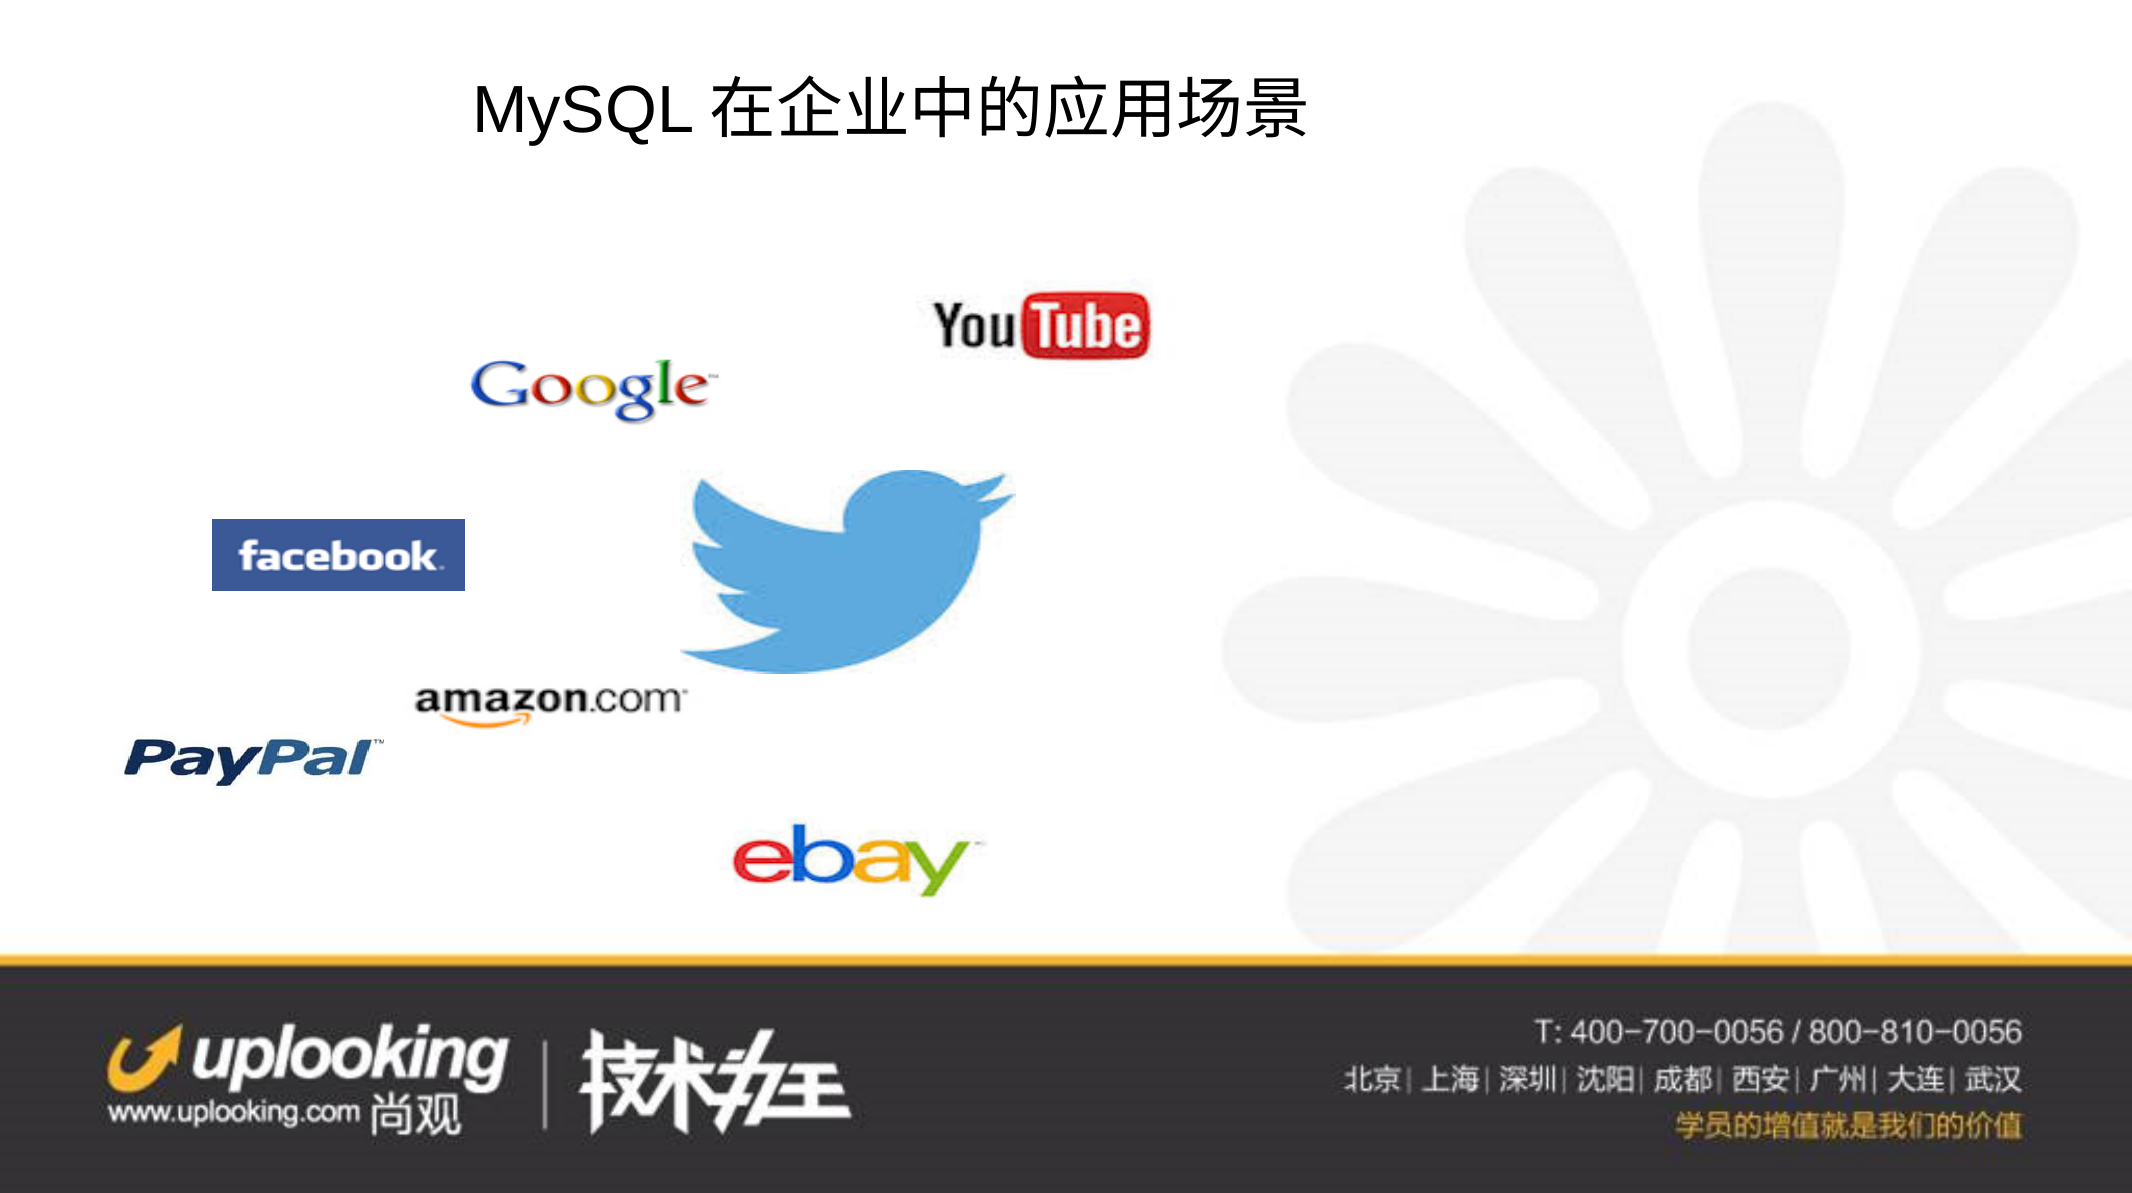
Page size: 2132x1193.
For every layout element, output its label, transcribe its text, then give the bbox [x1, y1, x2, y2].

subtitle MySQL在企业中的应用场景 [472, 47, 1721, 160]
picture [0, 0, 2132, 1193]
